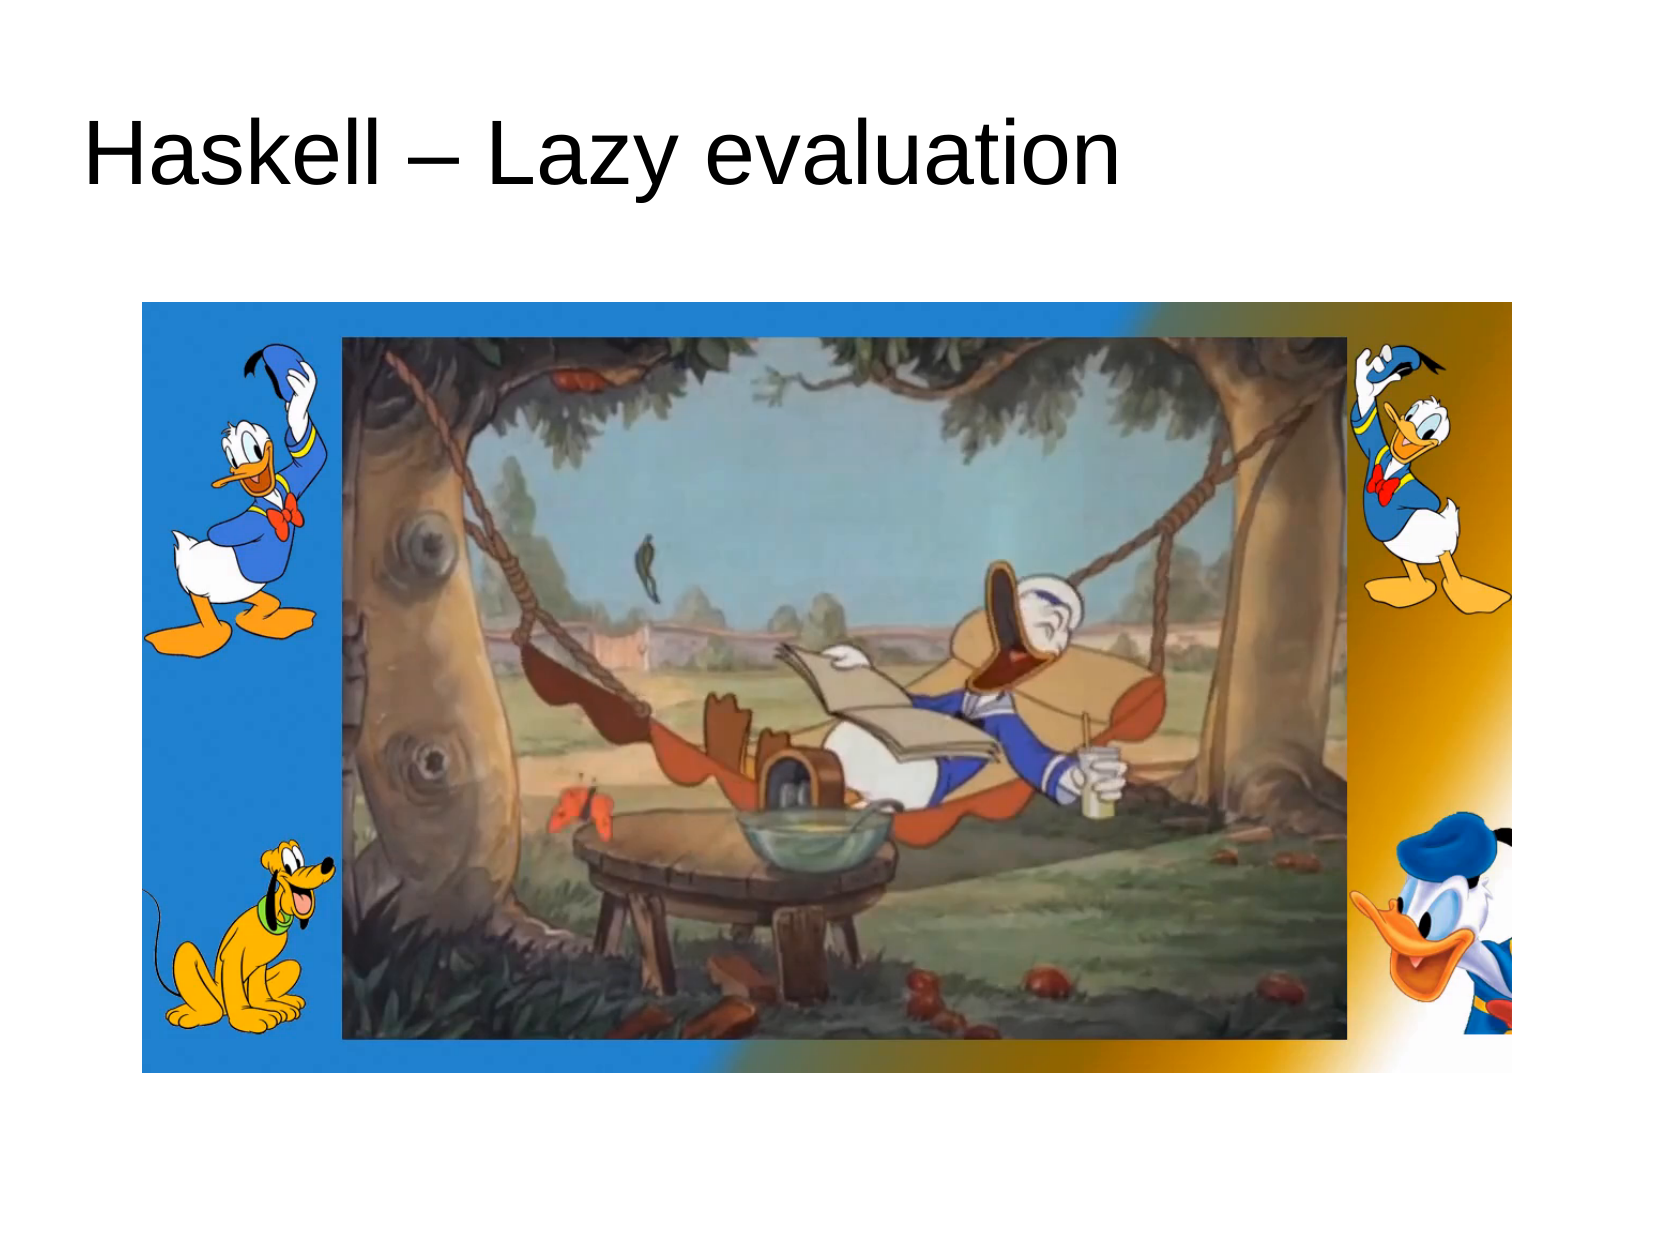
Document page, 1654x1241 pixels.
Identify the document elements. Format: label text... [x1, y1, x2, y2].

text_box [141, 301, 1513, 1073]
title Haskell – Lazy evaluation [82, 49, 1571, 257]
